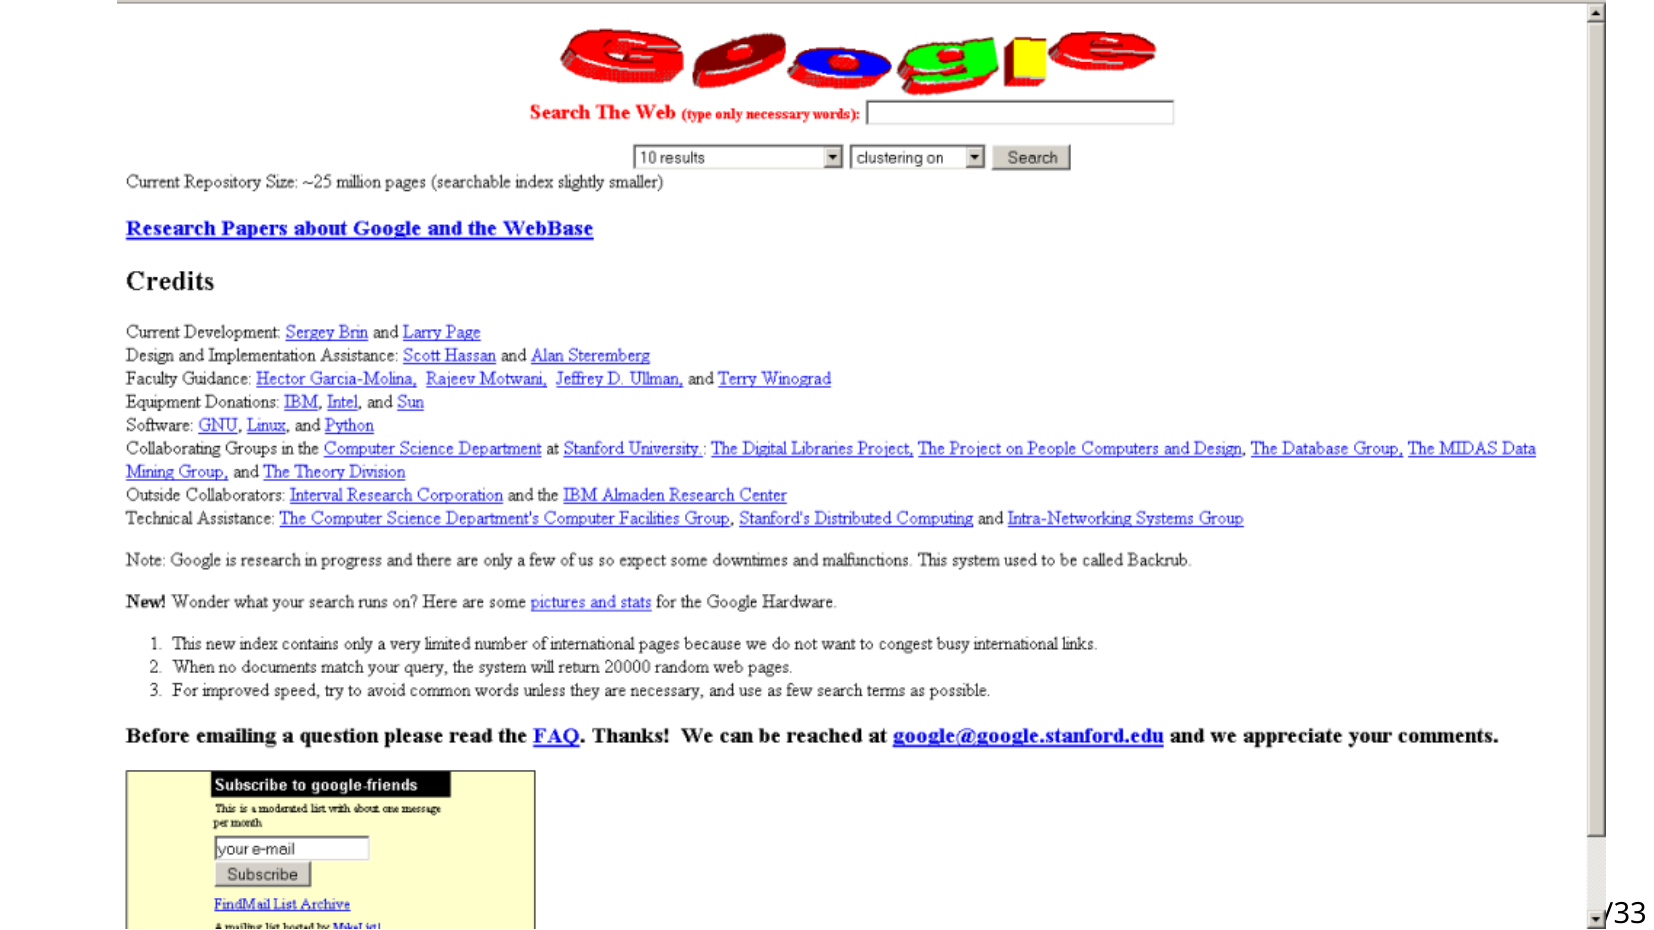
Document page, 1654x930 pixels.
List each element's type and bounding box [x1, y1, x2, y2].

picture [117, 0, 1606, 929]
